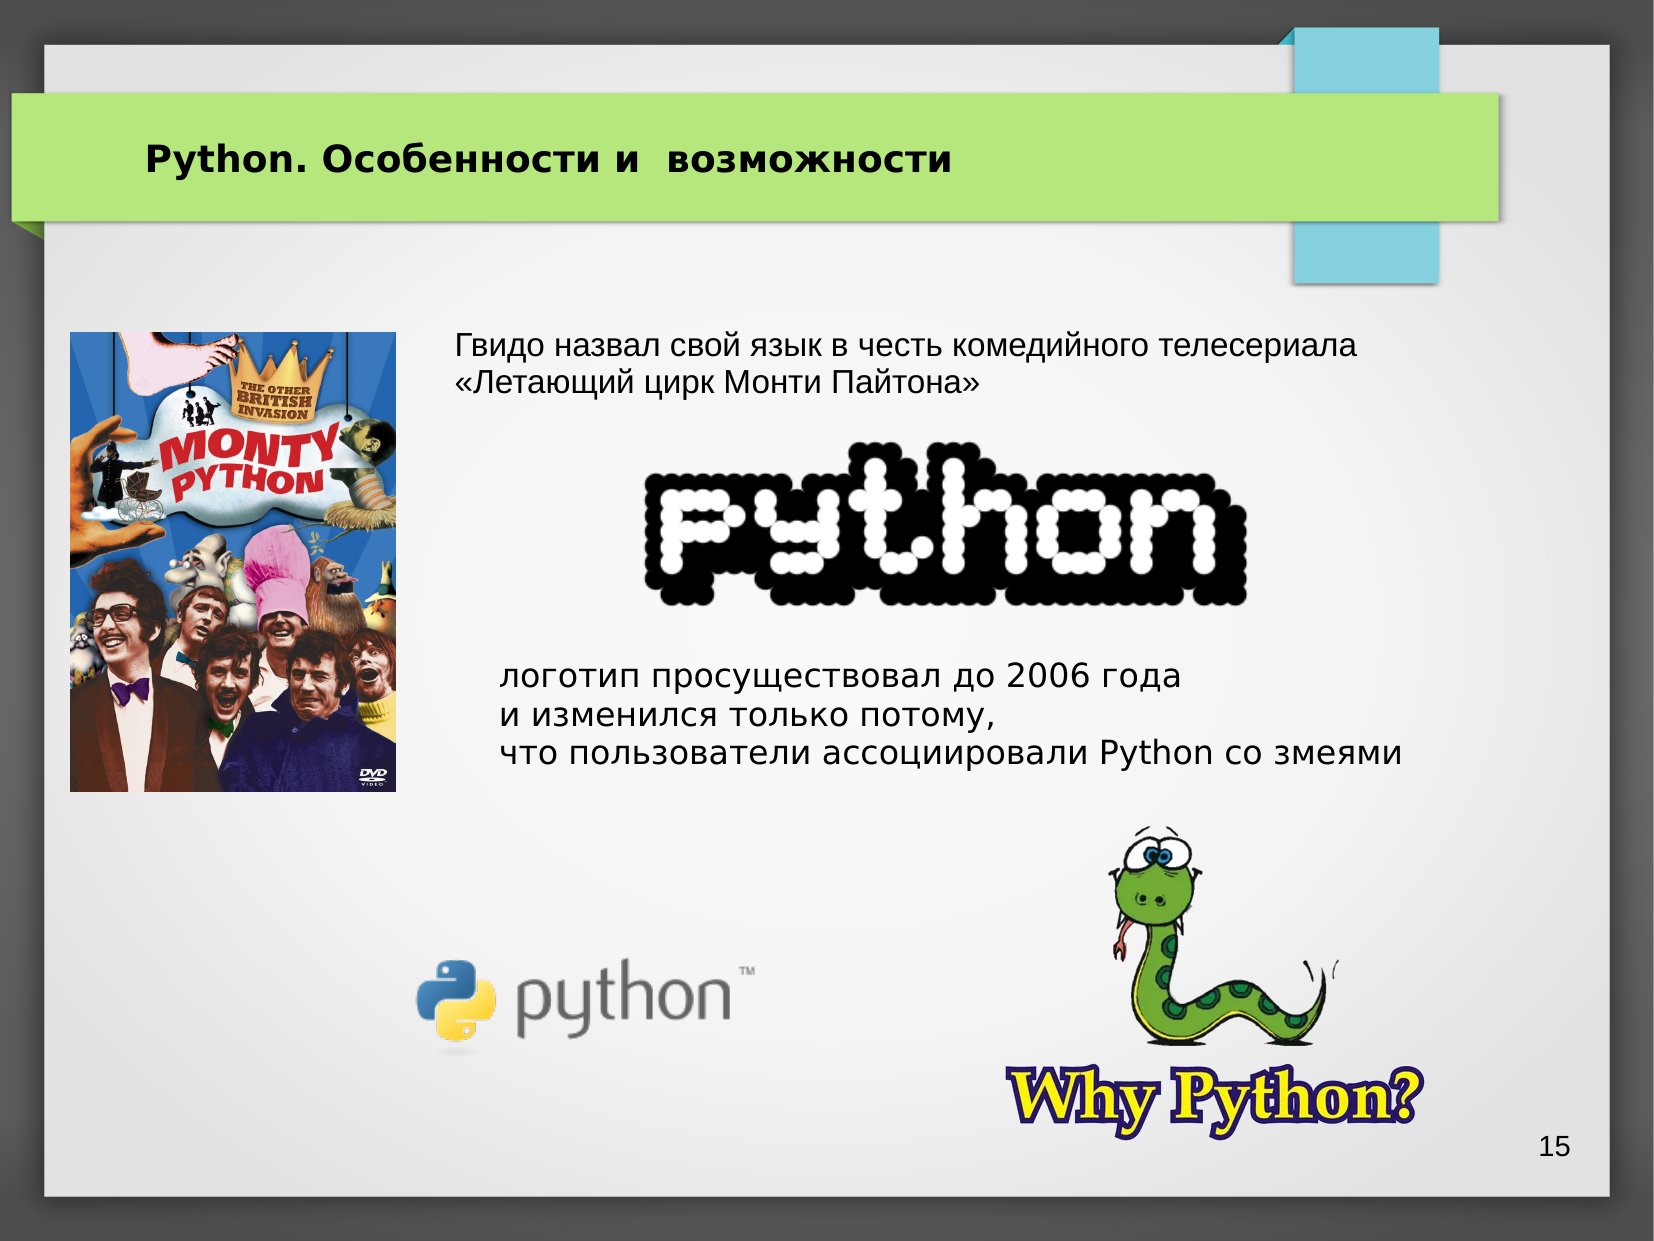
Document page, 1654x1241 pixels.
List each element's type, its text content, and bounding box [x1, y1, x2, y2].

text_box Python. Особенности и возможности [129, 129, 969, 189]
text_box Гвидо назвал свой язык в честь комедийного телесериала «Летающий цирк Монти Пайтона» [454, 318, 1459, 408]
picture [0, 0, 1654, 1241]
text_box логотип просуществовал до 2006 года и изменился только потому, что пользователи ассоциировали Python со змеями [484, 649, 1546, 780]
